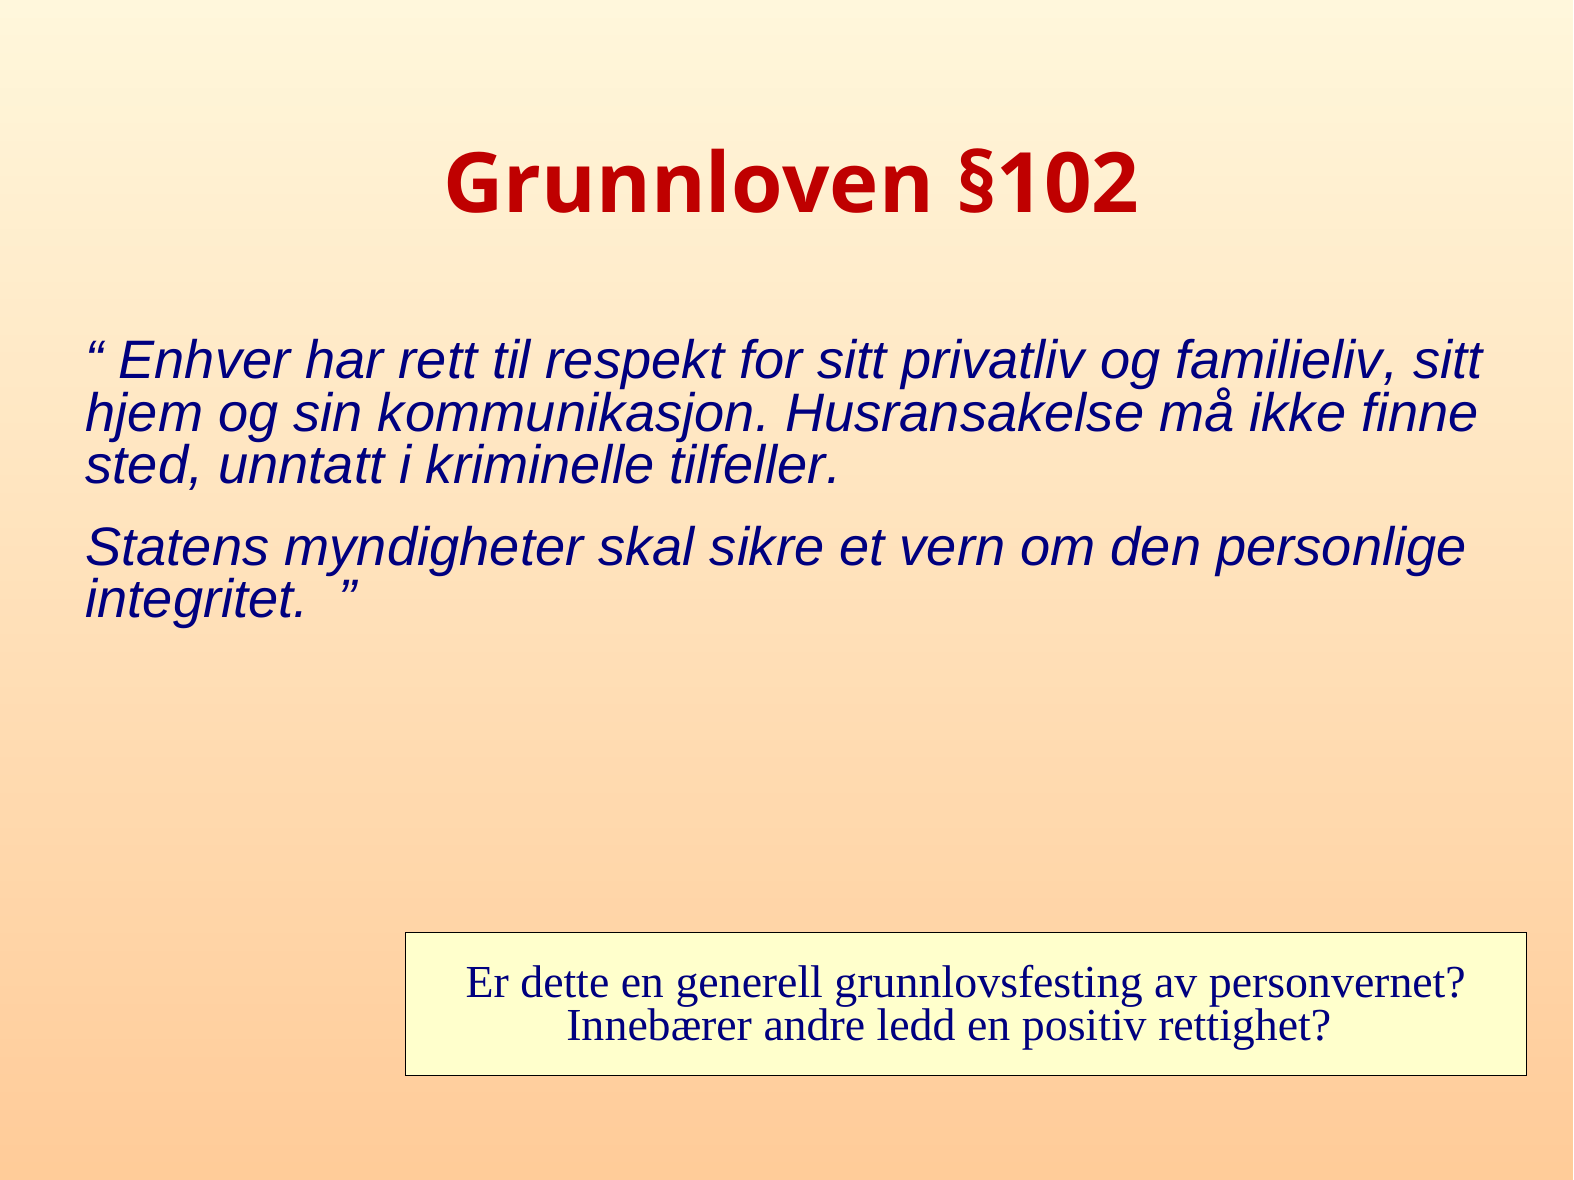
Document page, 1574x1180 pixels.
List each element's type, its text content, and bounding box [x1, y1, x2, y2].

title Grunnloven §102 [39, 54, 1543, 309]
list “ Enhver har rett til respekt for sitt privatliv og familieliv, sitt hjem og sin kommunikasjon. Husransakelse må ikke finne sted, unntatt i kriminelle tilfeller. Statens myndigheter skal sikre et vern om den personlige integritet. ” [85, 336, 1539, 1170]
text_box Er dette en generell grunnlovsfesting av personvernet? Innebærer andre ledd en positiv rettighet? [405, 932, 1527, 1076]
